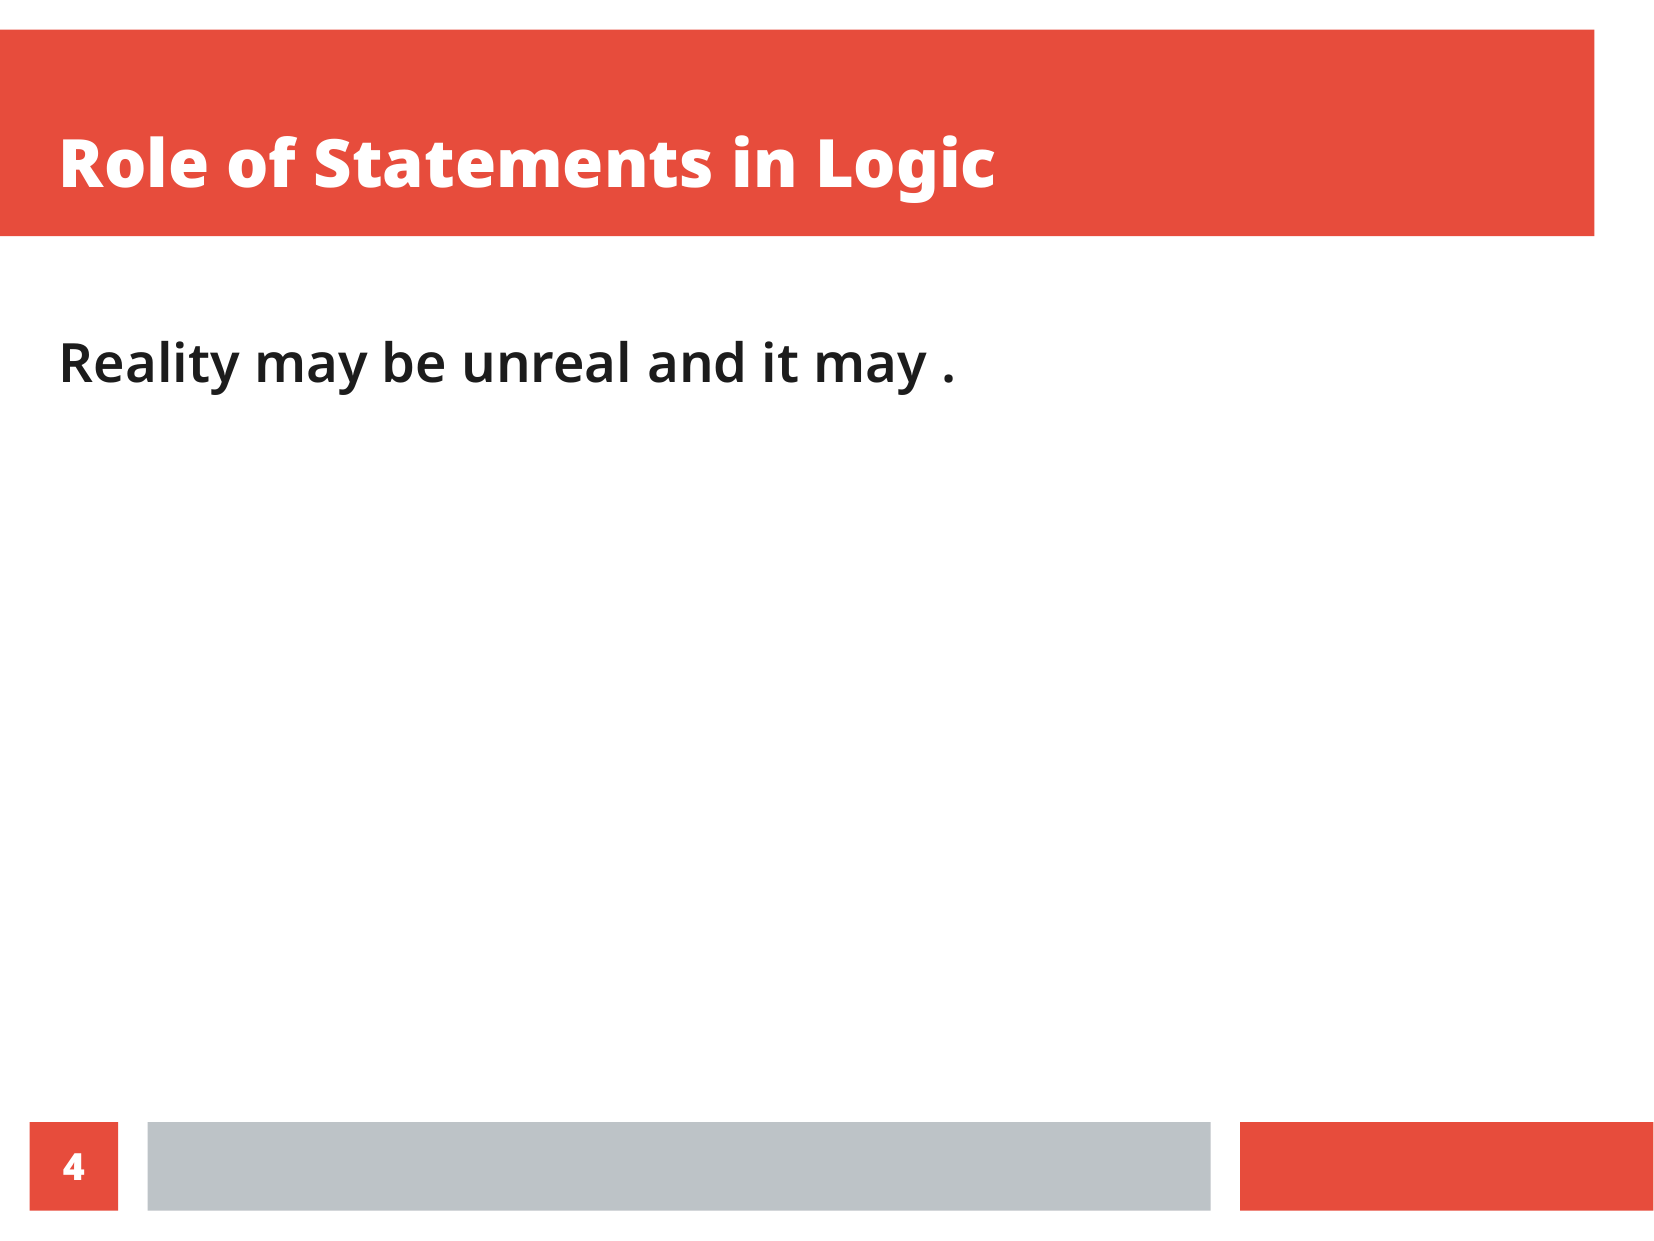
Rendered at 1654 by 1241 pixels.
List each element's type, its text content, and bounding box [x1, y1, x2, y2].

title Role of Statements in Logic [59, 59, 1595, 207]
list Reality may be unreal and it may . [59, 324, 1565, 1093]
